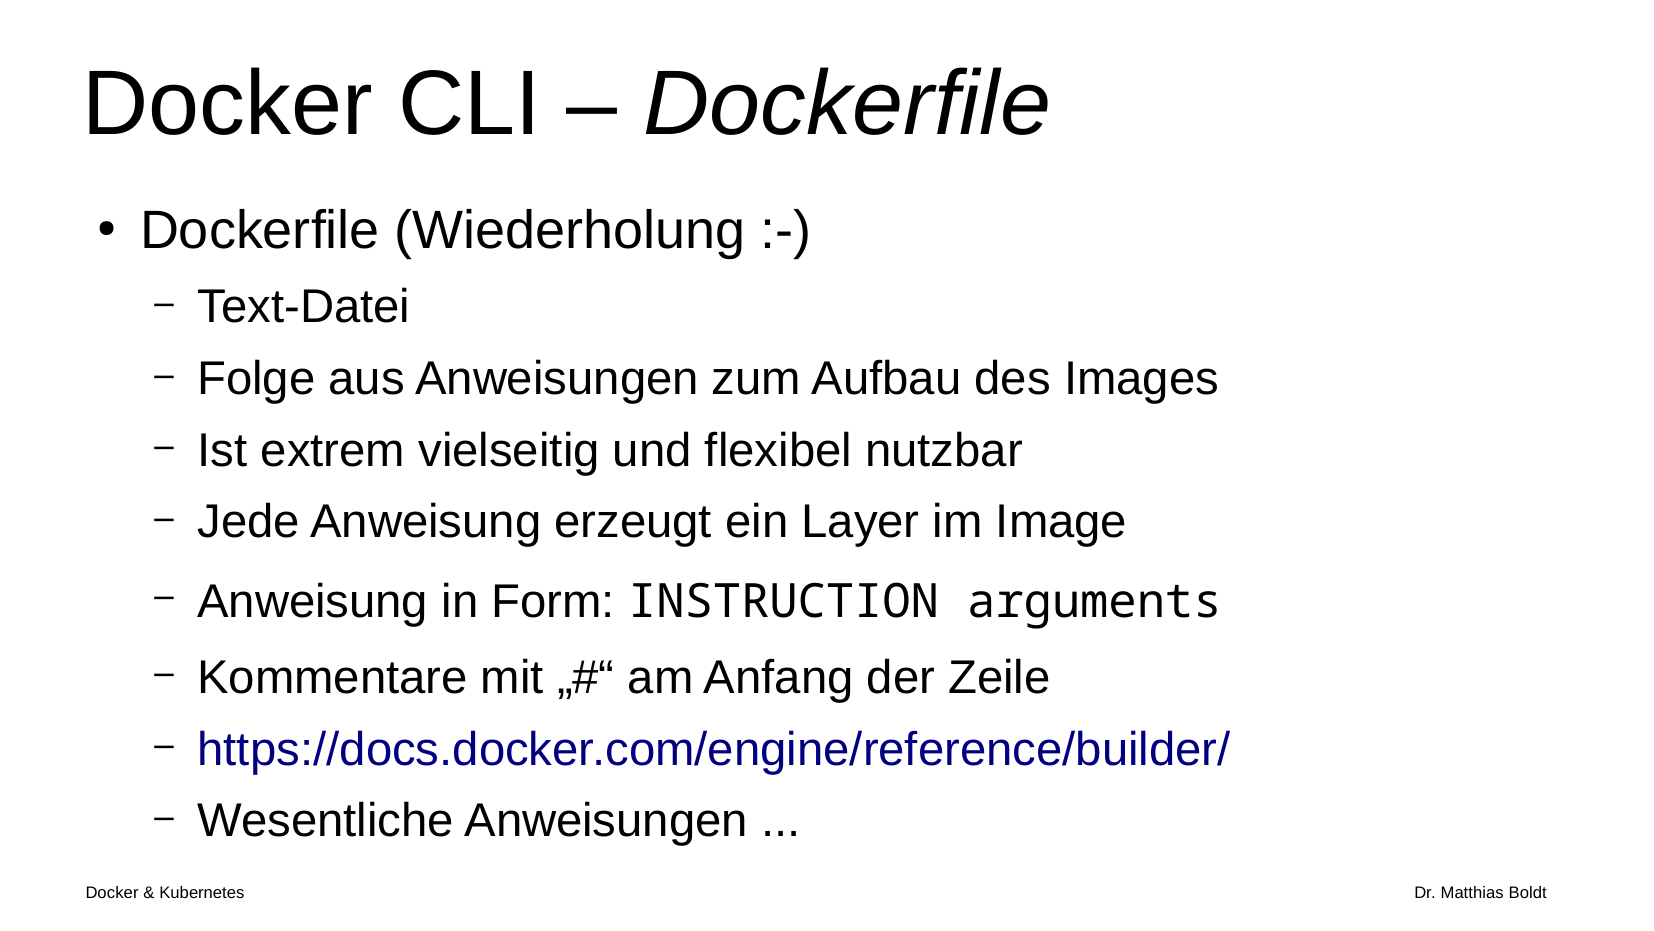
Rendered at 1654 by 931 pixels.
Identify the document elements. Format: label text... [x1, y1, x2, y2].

title Docker CLI – Dockerfile [82, 25, 1571, 181]
text_box Docker & Kubernetes Dr. Matthias Boldt [70, 875, 1563, 910]
list Dockerfile (Wiederholung :-) Text-Datei Folge aus Anweisungen zum Aufbau des Images Ist extrem vielseitig und flexibel nutzbar Jede Anweisung erzeugt ein Layer im Image Anweisung in Form: INSTRUCTION arguments Kommentare mit „#“ am Anfang der Zeile https://docs.docker.com/engine/reference/builder/ Wesentliche Anweisungen ... [82, 199, 1607, 851]
